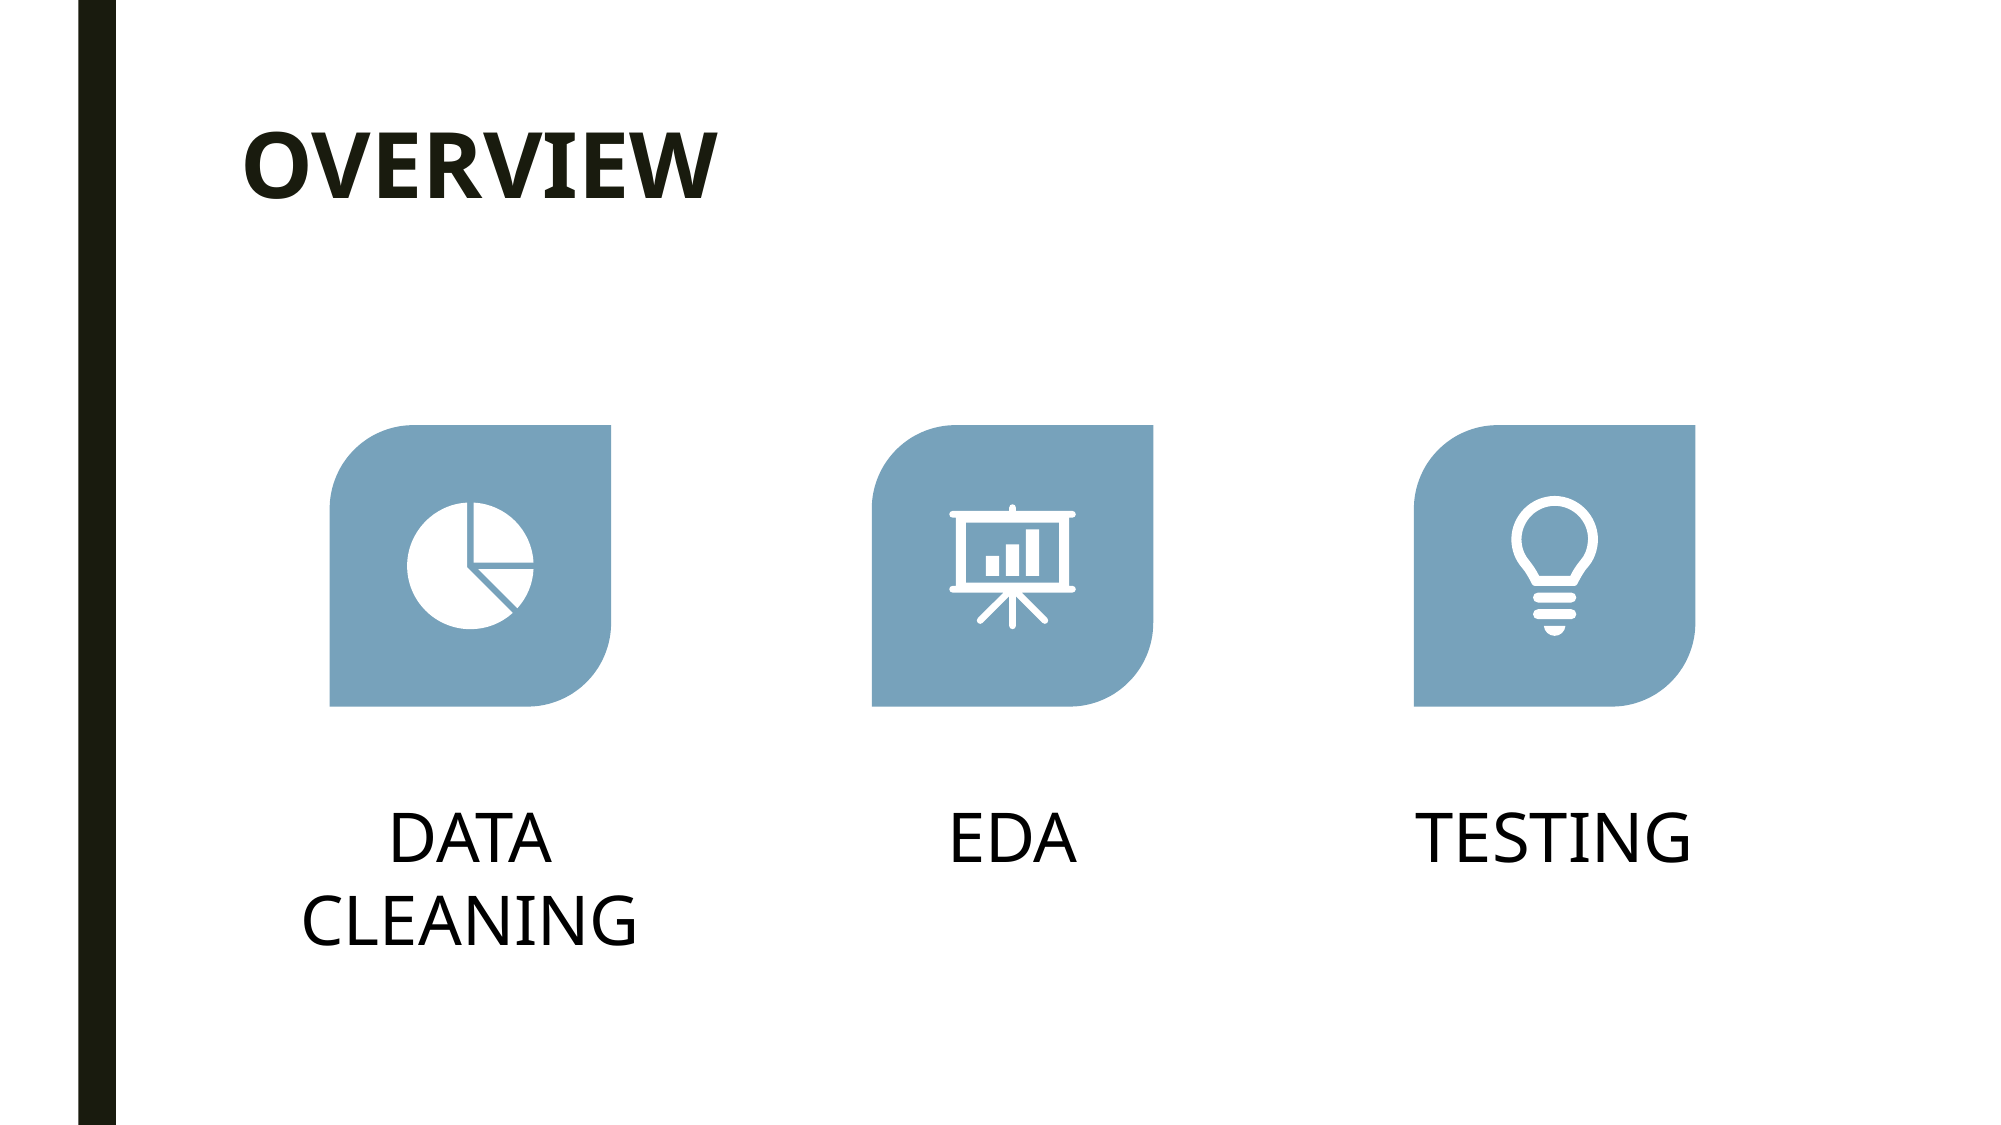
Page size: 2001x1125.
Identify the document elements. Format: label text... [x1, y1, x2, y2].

text_box DATA CLEANING [239, 794, 702, 913]
text_box [329, 425, 612, 707]
title OVERVIEW [225, 112, 1801, 357]
text_box testing [1323, 794, 1786, 913]
text_box EDA [781, 794, 1244, 913]
text_box [871, 425, 1154, 707]
text_box [1413, 425, 1696, 707]
